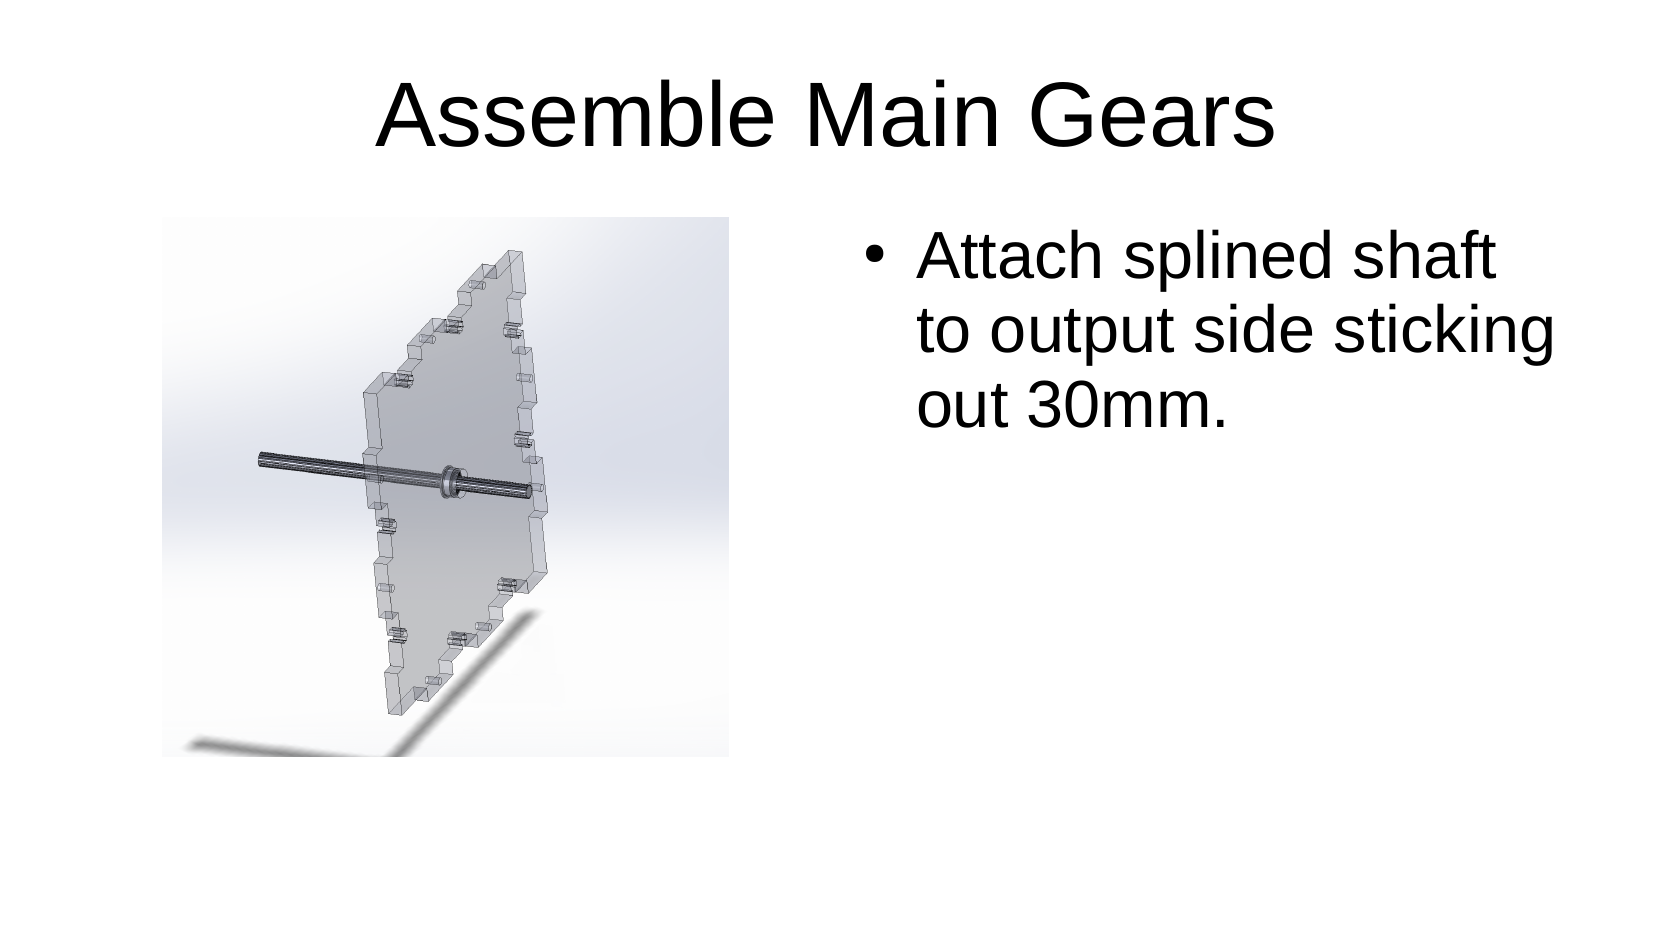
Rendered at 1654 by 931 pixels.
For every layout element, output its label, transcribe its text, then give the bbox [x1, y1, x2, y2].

list Attach splined shaft to output side sticking out 30mm. [845, 217, 1572, 758]
picture [162, 217, 729, 758]
title Assemble Main Gears [82, 37, 1571, 193]
